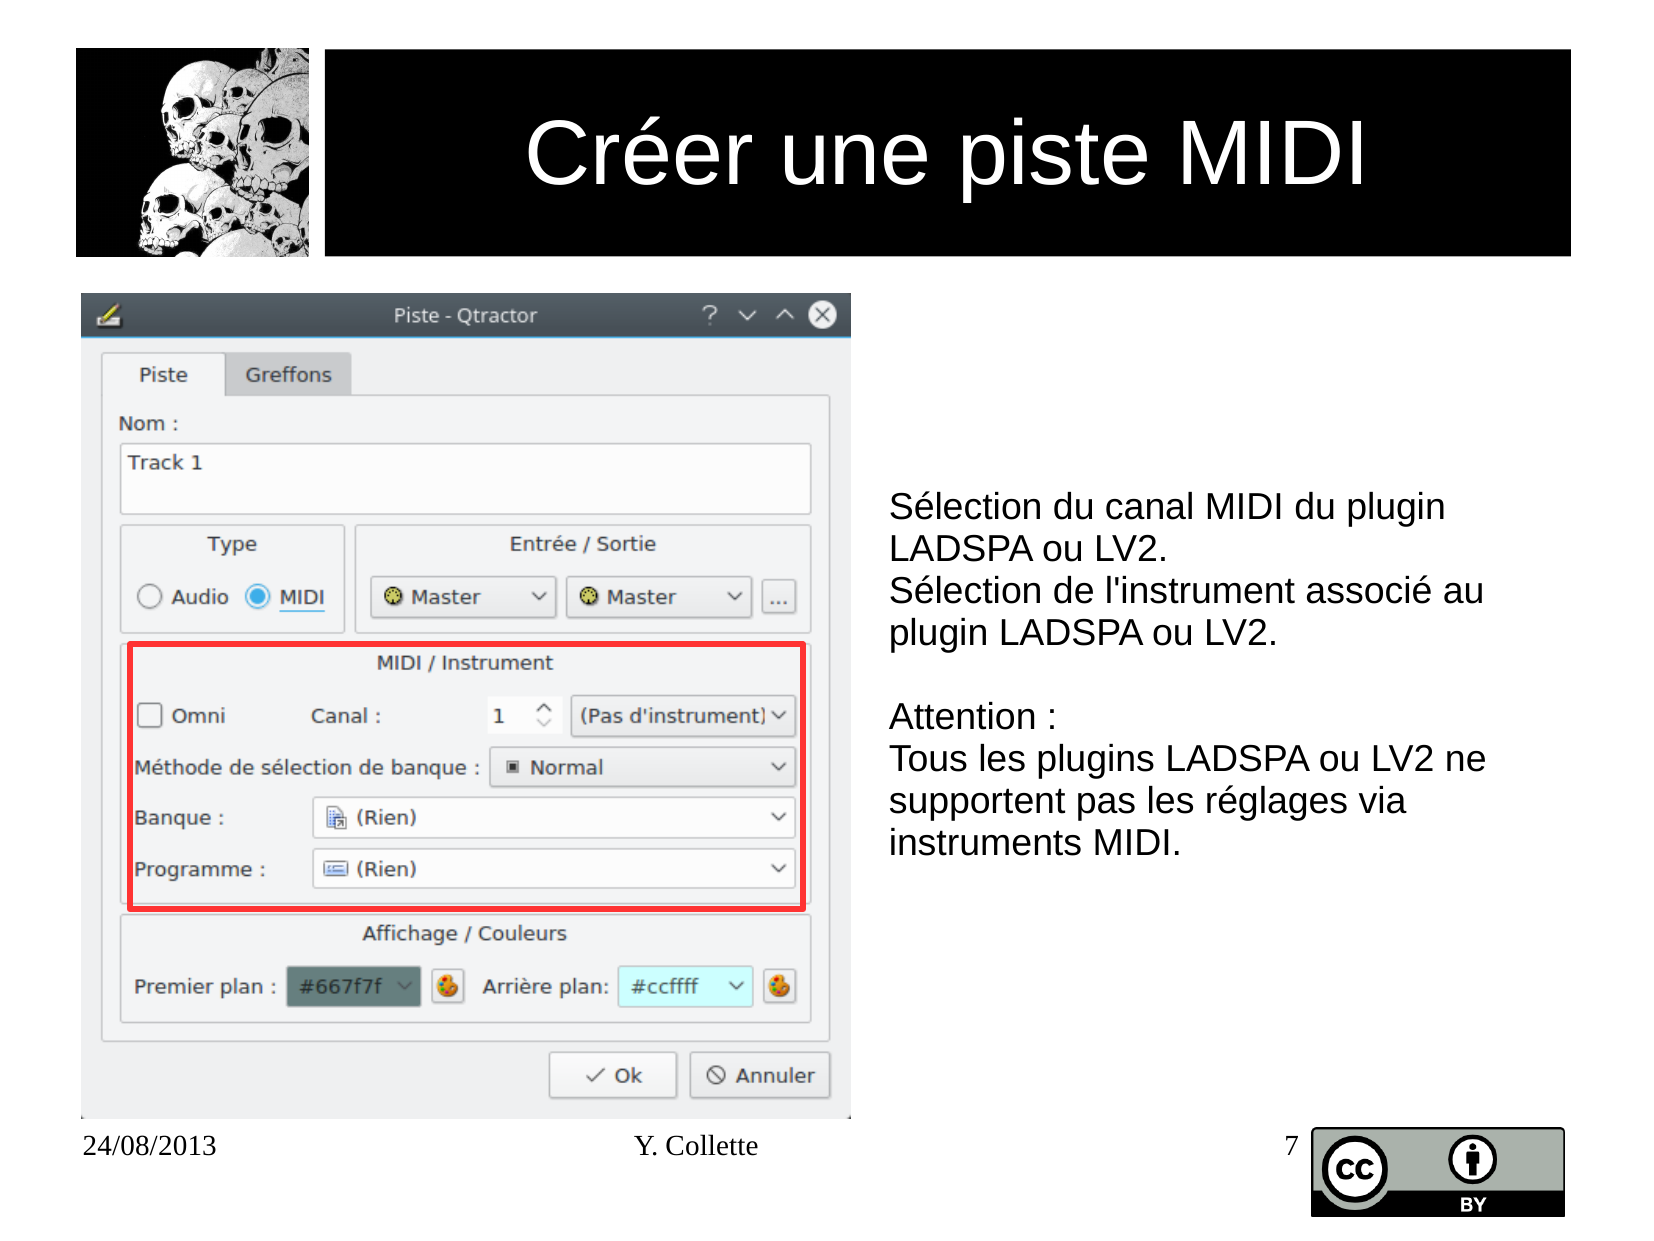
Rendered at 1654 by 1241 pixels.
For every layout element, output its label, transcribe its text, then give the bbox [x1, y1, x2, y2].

title Créer une piste MIDI [324, 49, 1571, 257]
text_box Sélection du canal MIDI du plugin LADSPA ou LV2. Sélection de l'instrument associé au plugin LADSPA ou LV2. Attention : Tous les plugins LADSPA ou LV2 ne supportent pas les réglages via instruments MIDI. [874, 478, 1512, 872]
picture [76, 48, 309, 257]
picture [81, 293, 851, 1119]
picture [1311, 1127, 1565, 1217]
